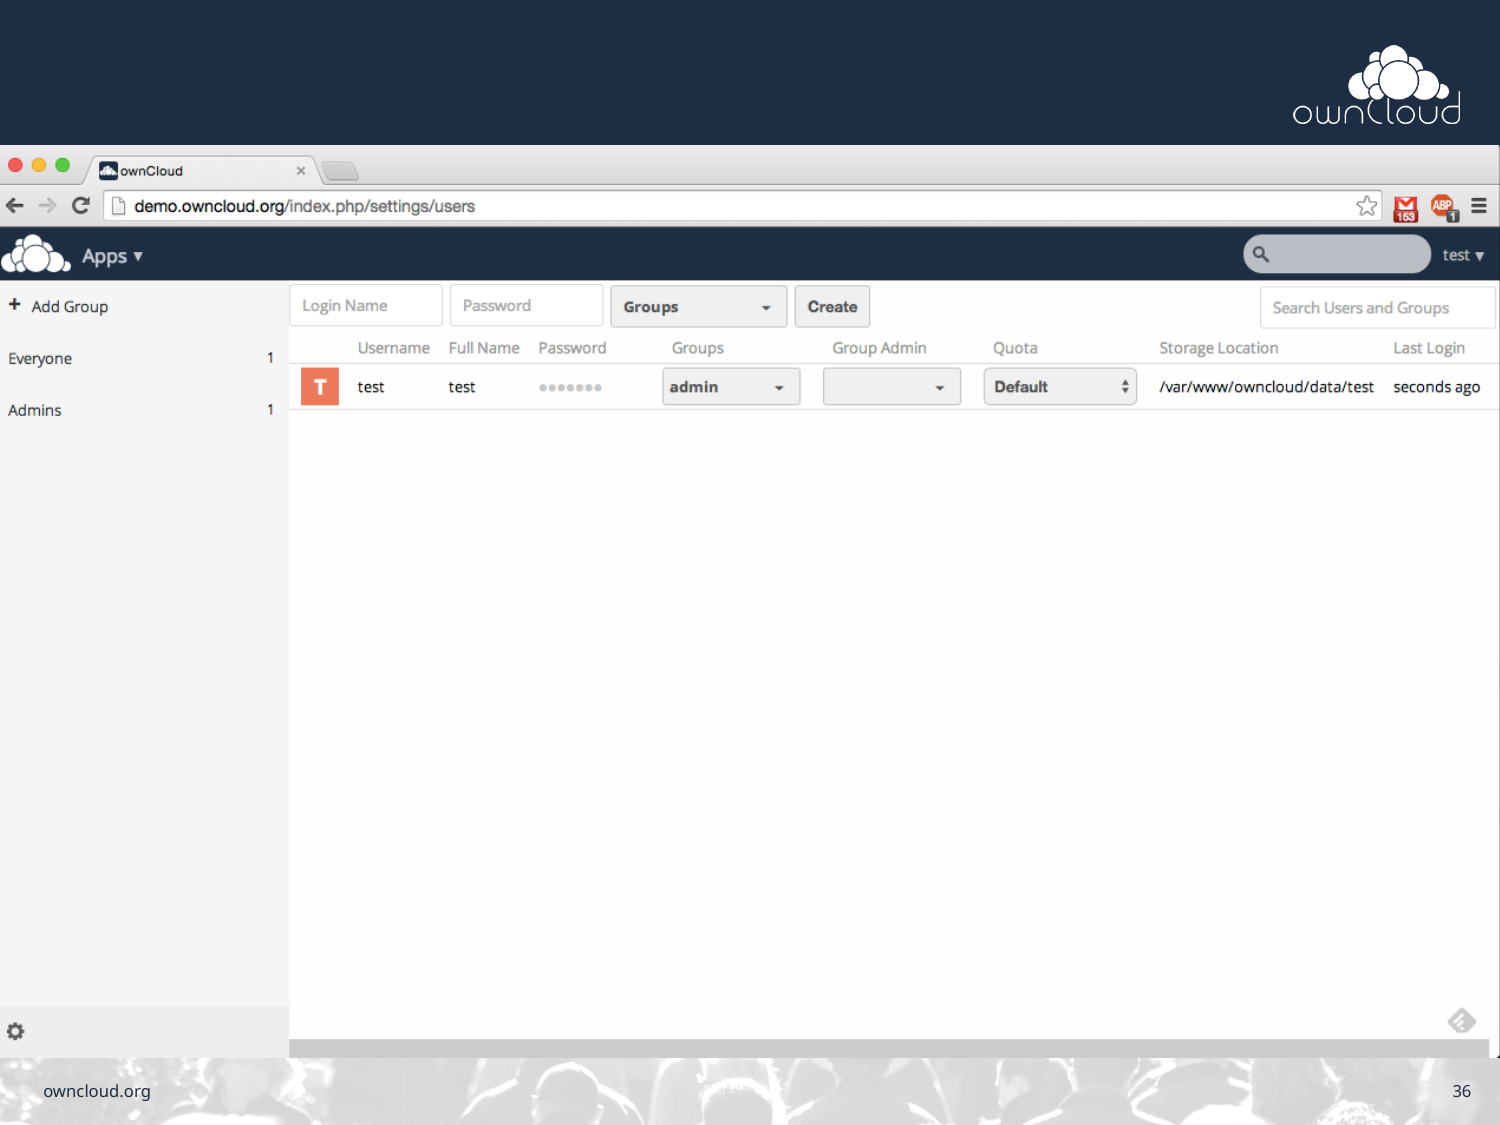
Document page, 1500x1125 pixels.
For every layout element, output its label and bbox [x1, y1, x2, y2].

picture [0, 145, 1500, 1125]
picture [1293, 45, 1460, 124]
